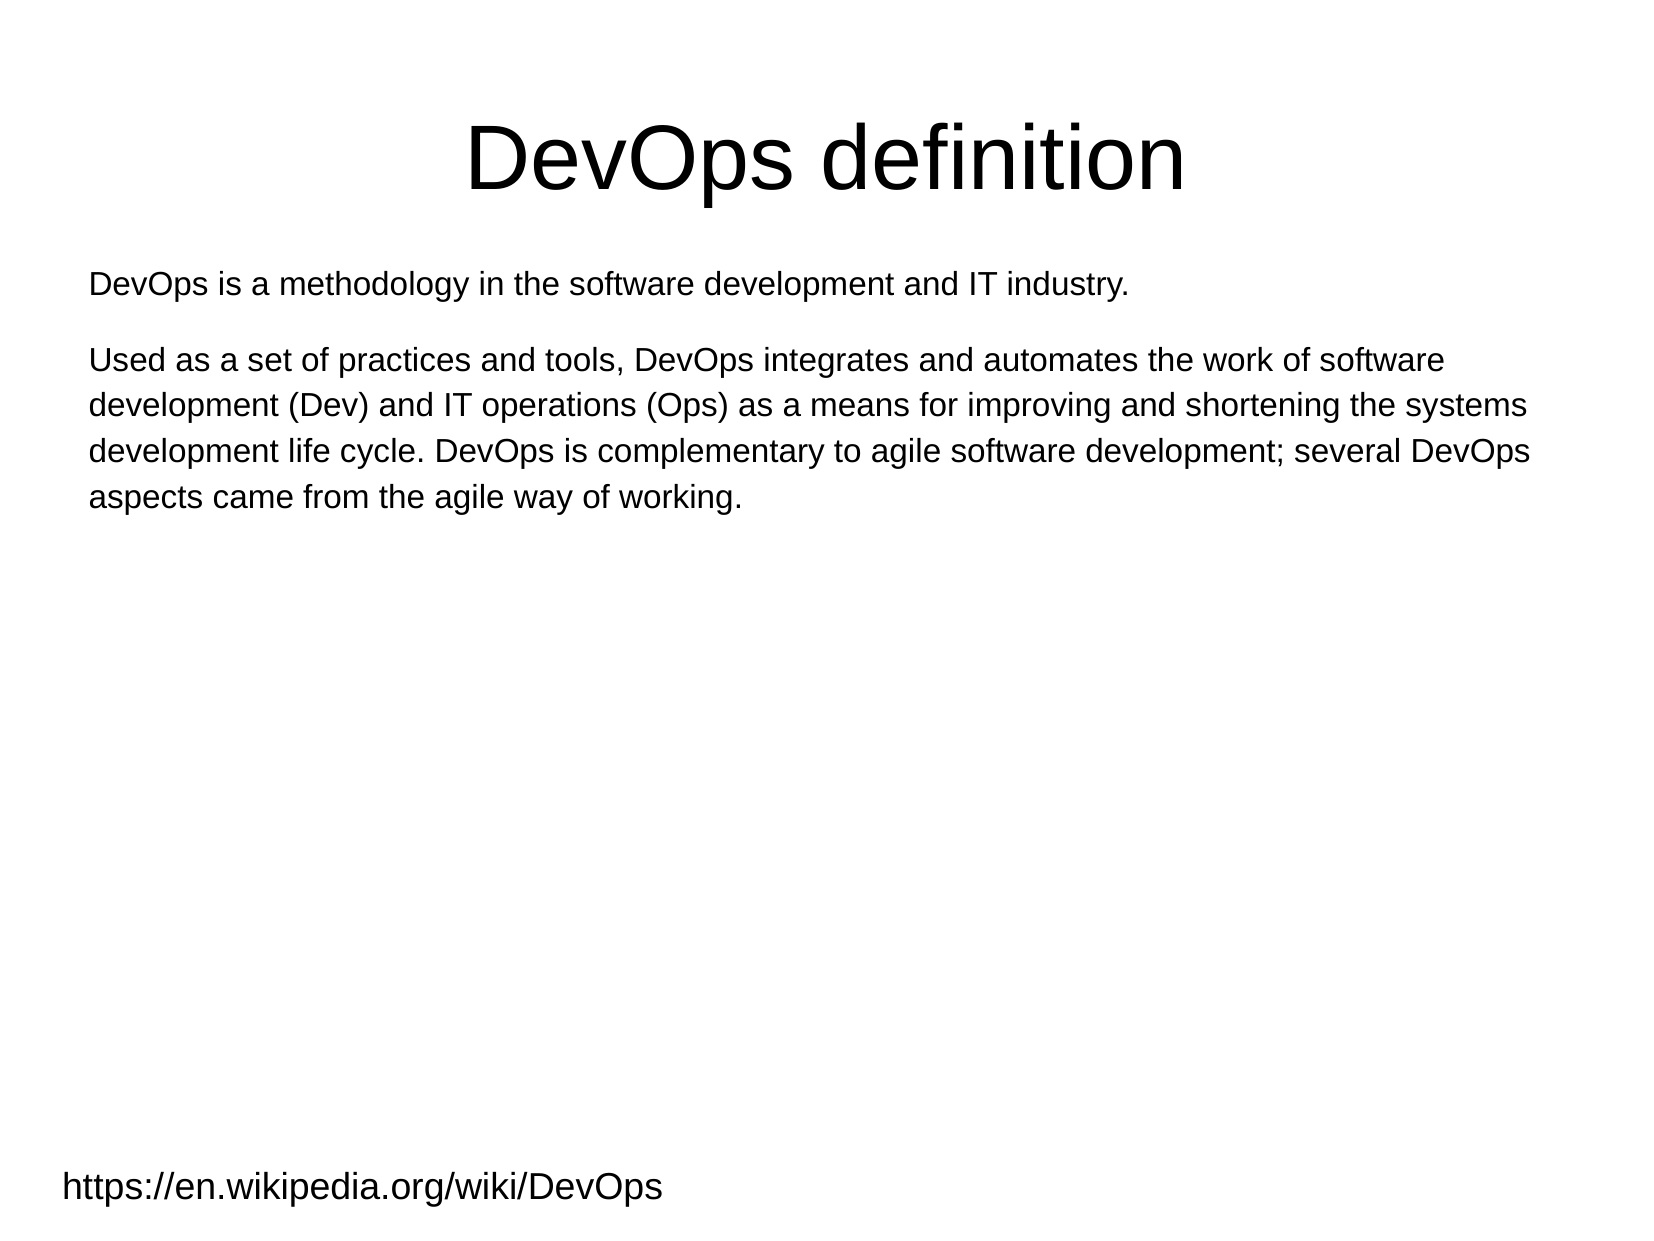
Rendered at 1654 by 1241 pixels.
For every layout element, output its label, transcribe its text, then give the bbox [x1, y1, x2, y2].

list DevOps is a methodology in the software development and IT industry. Used as a set of practices and tools, DevOps integrates and automates the work of software development (Dev) and IT operations (Ops) as a means for improving and shortening the systems development life cycle. DevOps is complementary to agile software development; several DevOps aspects came from the agile way of working. [88, 256, 1595, 678]
title DevOps definition [82, 49, 1571, 257]
text_box https://en.wikipedia.org/wiki/DevOps [47, 1157, 1347, 1241]
